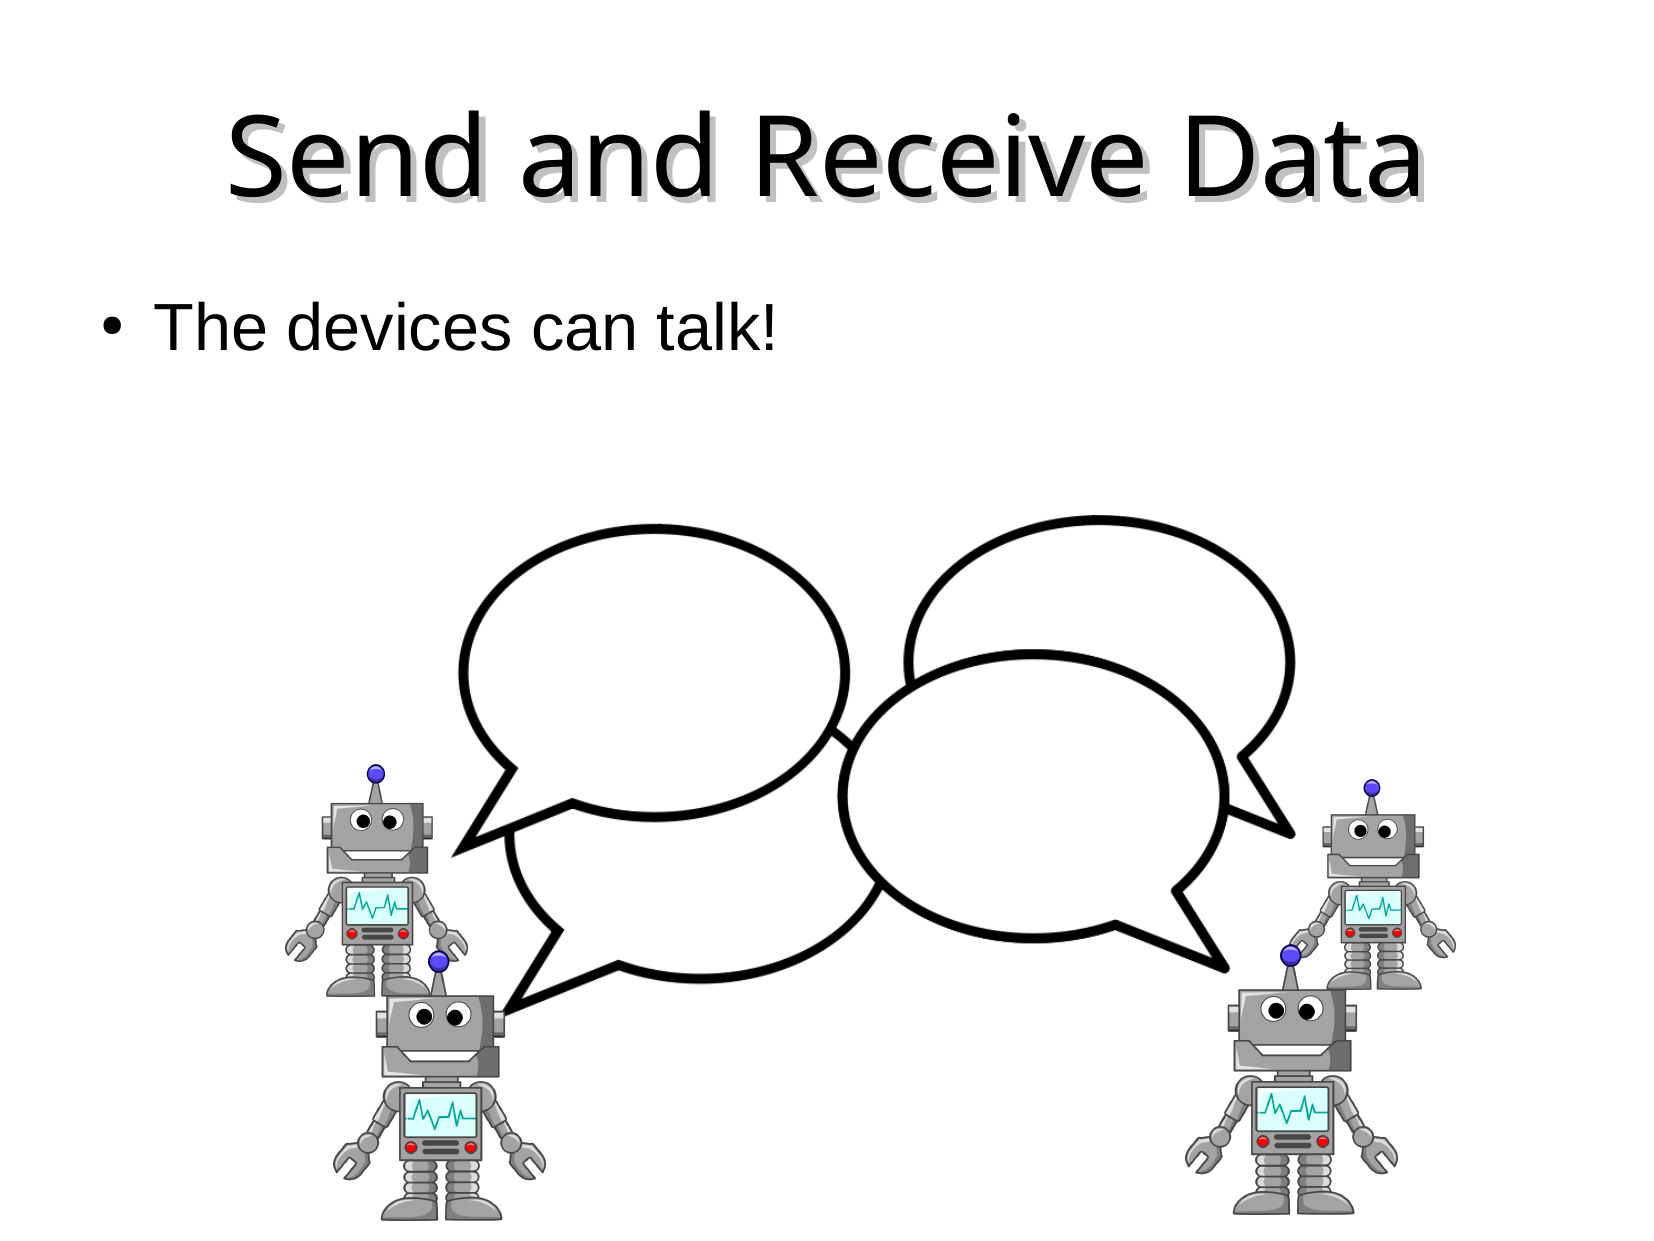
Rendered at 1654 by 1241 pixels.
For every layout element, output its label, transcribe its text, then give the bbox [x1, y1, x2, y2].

title Send and Receive Data [82, 49, 1571, 257]
picture [333, 515, 1456, 1221]
list The devices can talk! [82, 290, 1571, 1010]
